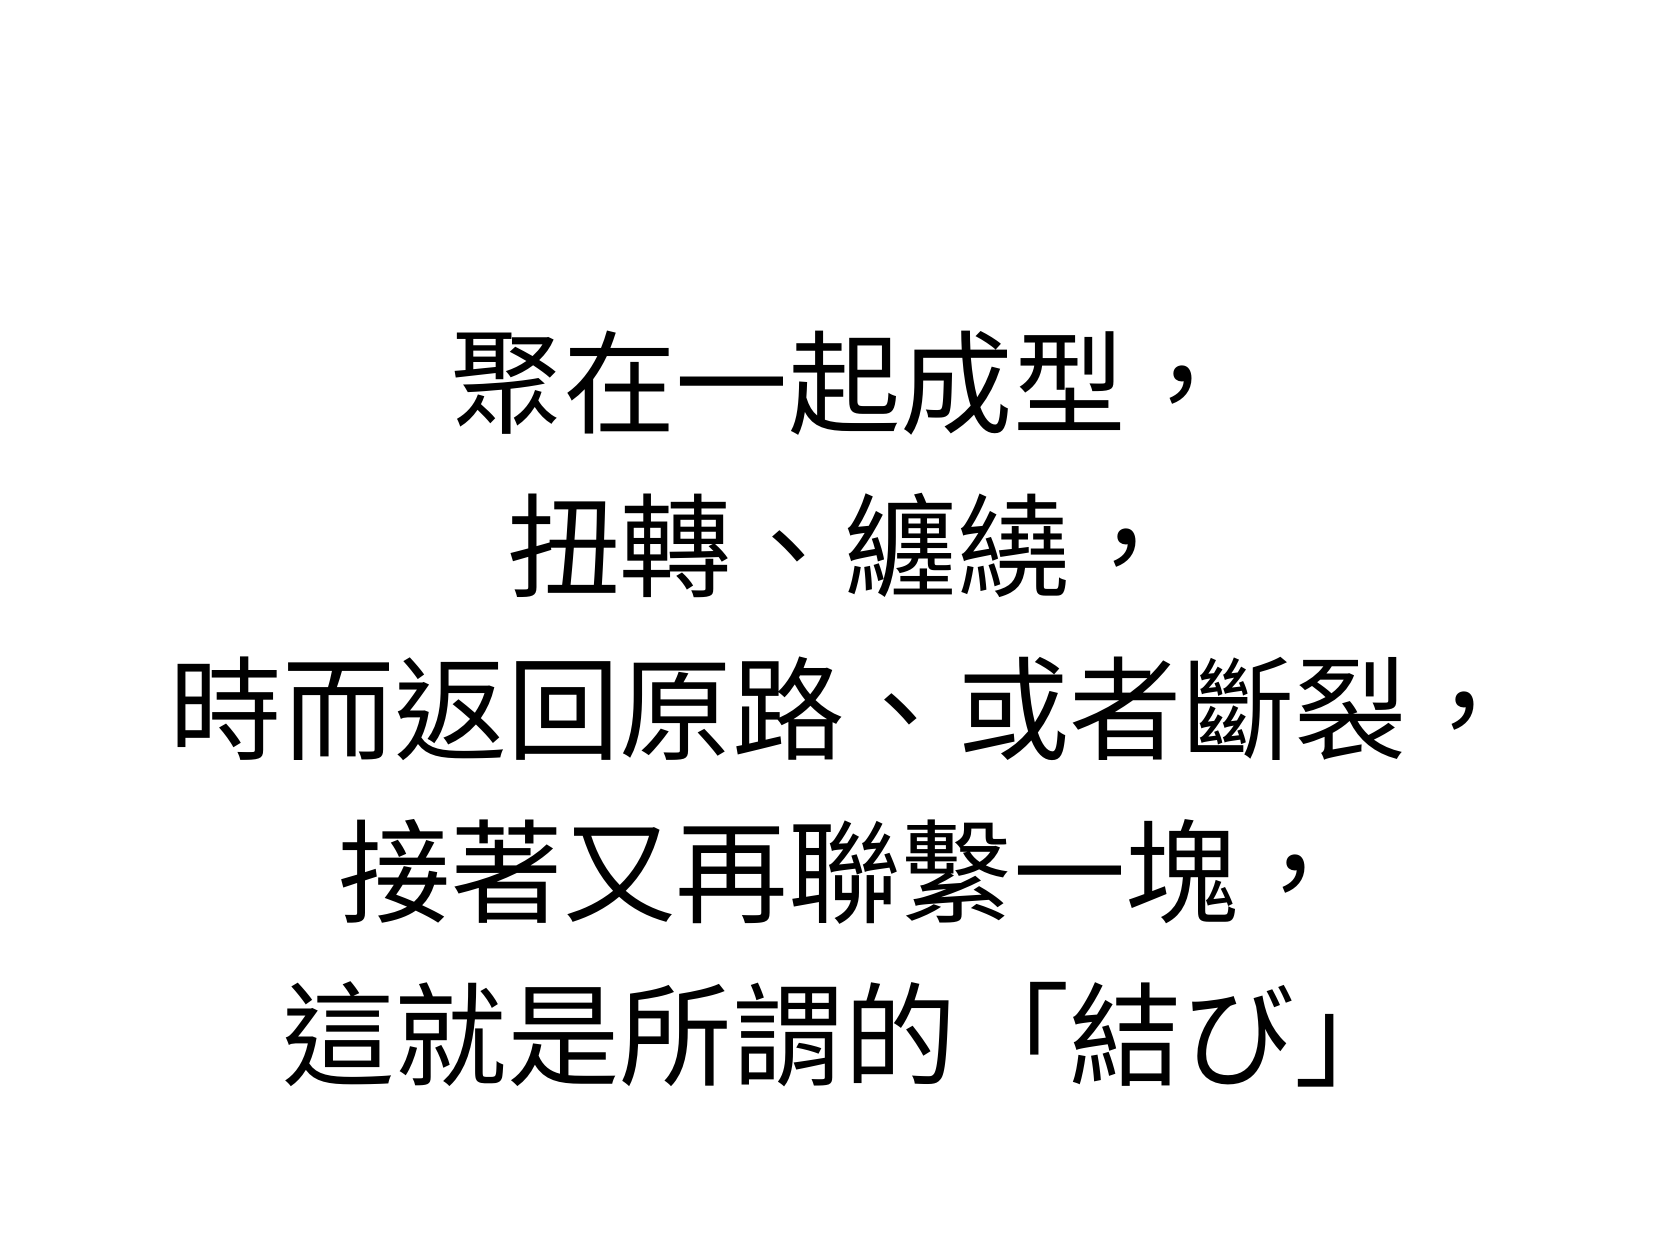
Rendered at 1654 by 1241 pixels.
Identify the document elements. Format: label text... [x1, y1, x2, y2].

list 聚在一起成型， 扭轉、纏繞， 時而返回原路、或者斷裂，接著又再聯繫一塊， 這就是所謂的「結び」 [64, 295, 1554, 1117]
